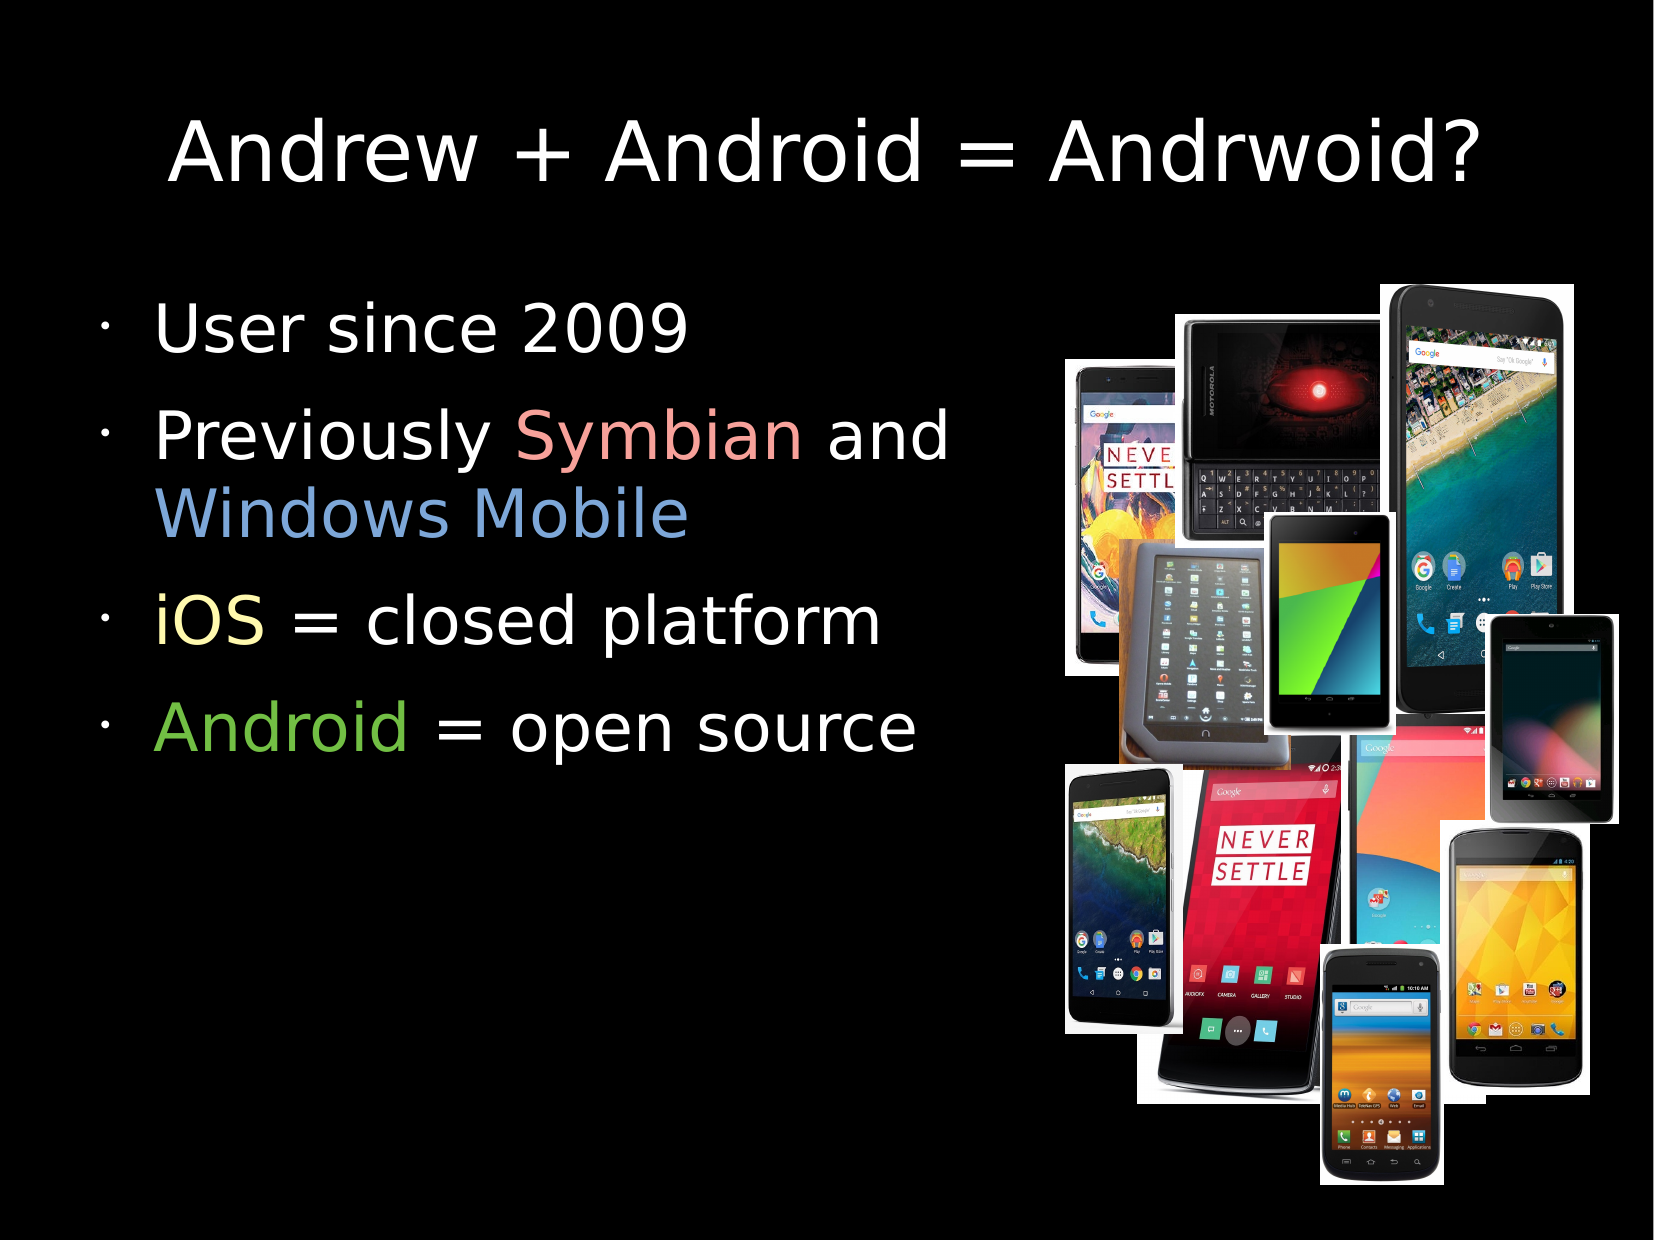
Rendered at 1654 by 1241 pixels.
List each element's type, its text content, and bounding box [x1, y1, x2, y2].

title Andrew + Android = Andrwoid? [82, 49, 1571, 257]
list User since 2009 Previously Symbian and Windows Mobile iOS = closed platform Android = open source [82, 290, 991, 1010]
picture [1065, 284, 1619, 1185]
